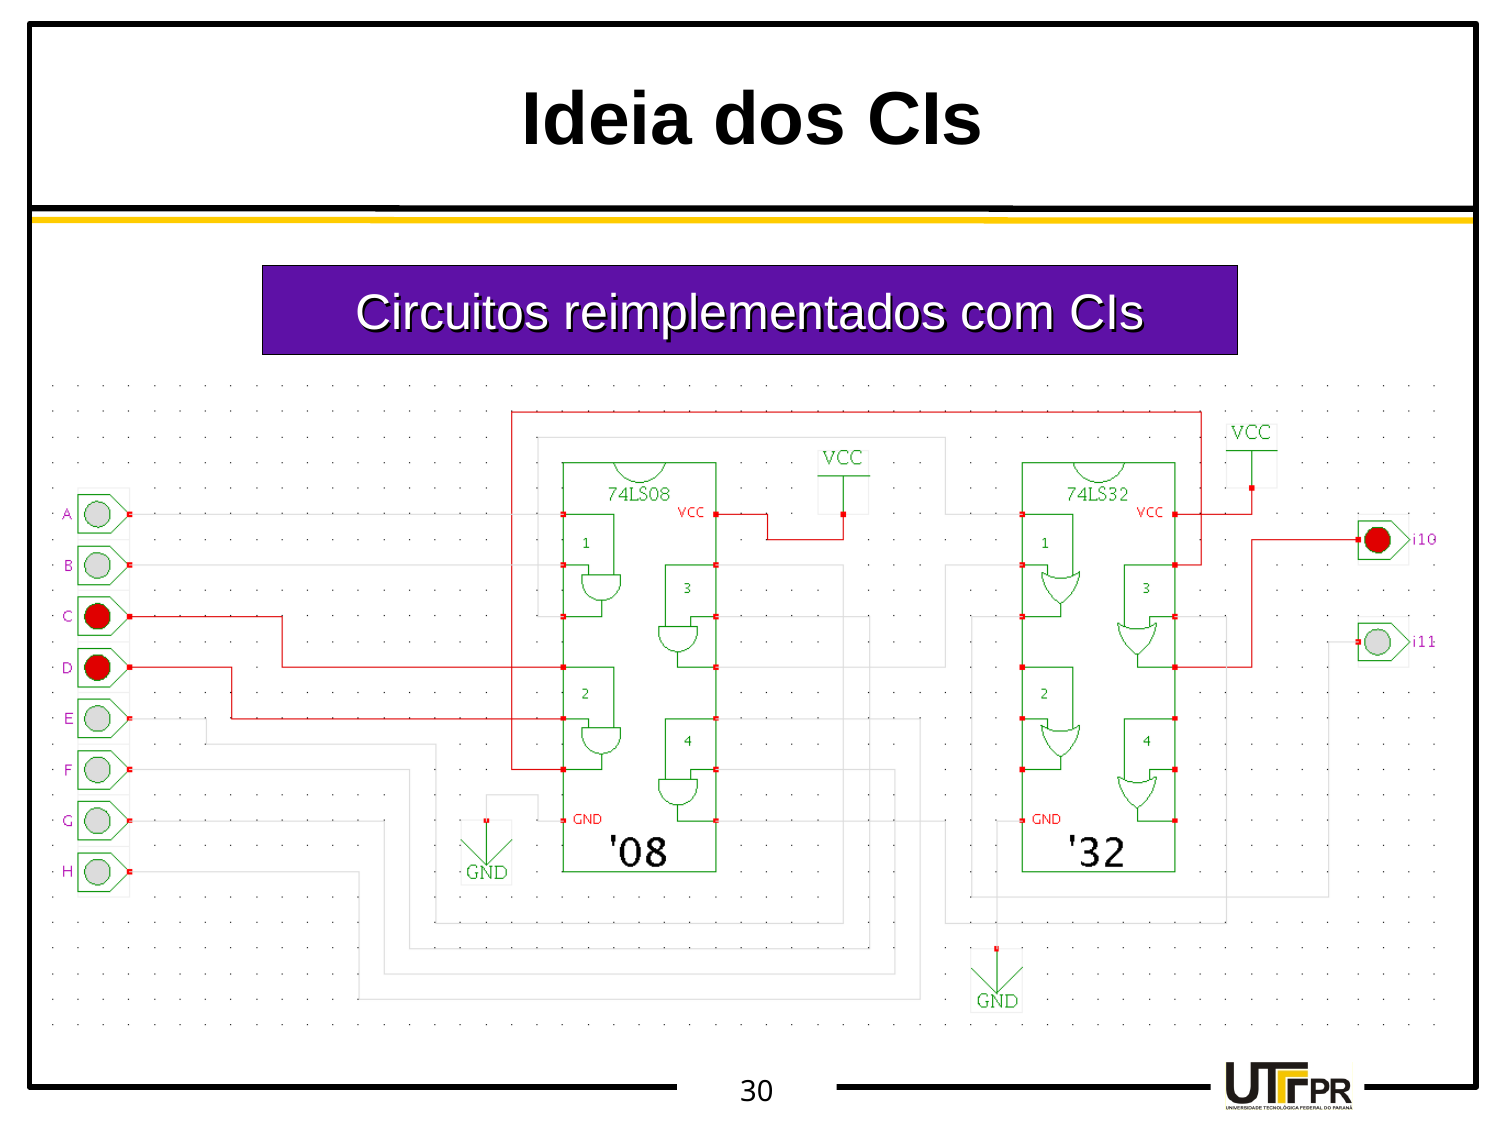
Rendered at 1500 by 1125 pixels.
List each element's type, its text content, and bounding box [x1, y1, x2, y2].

title Ideia dos CIs [29, 47, 1477, 195]
text_box Circuitos reimplementados com CIs [262, 265, 1238, 355]
picture [1225, 1062, 1353, 1110]
picture [50, 383, 1450, 1034]
